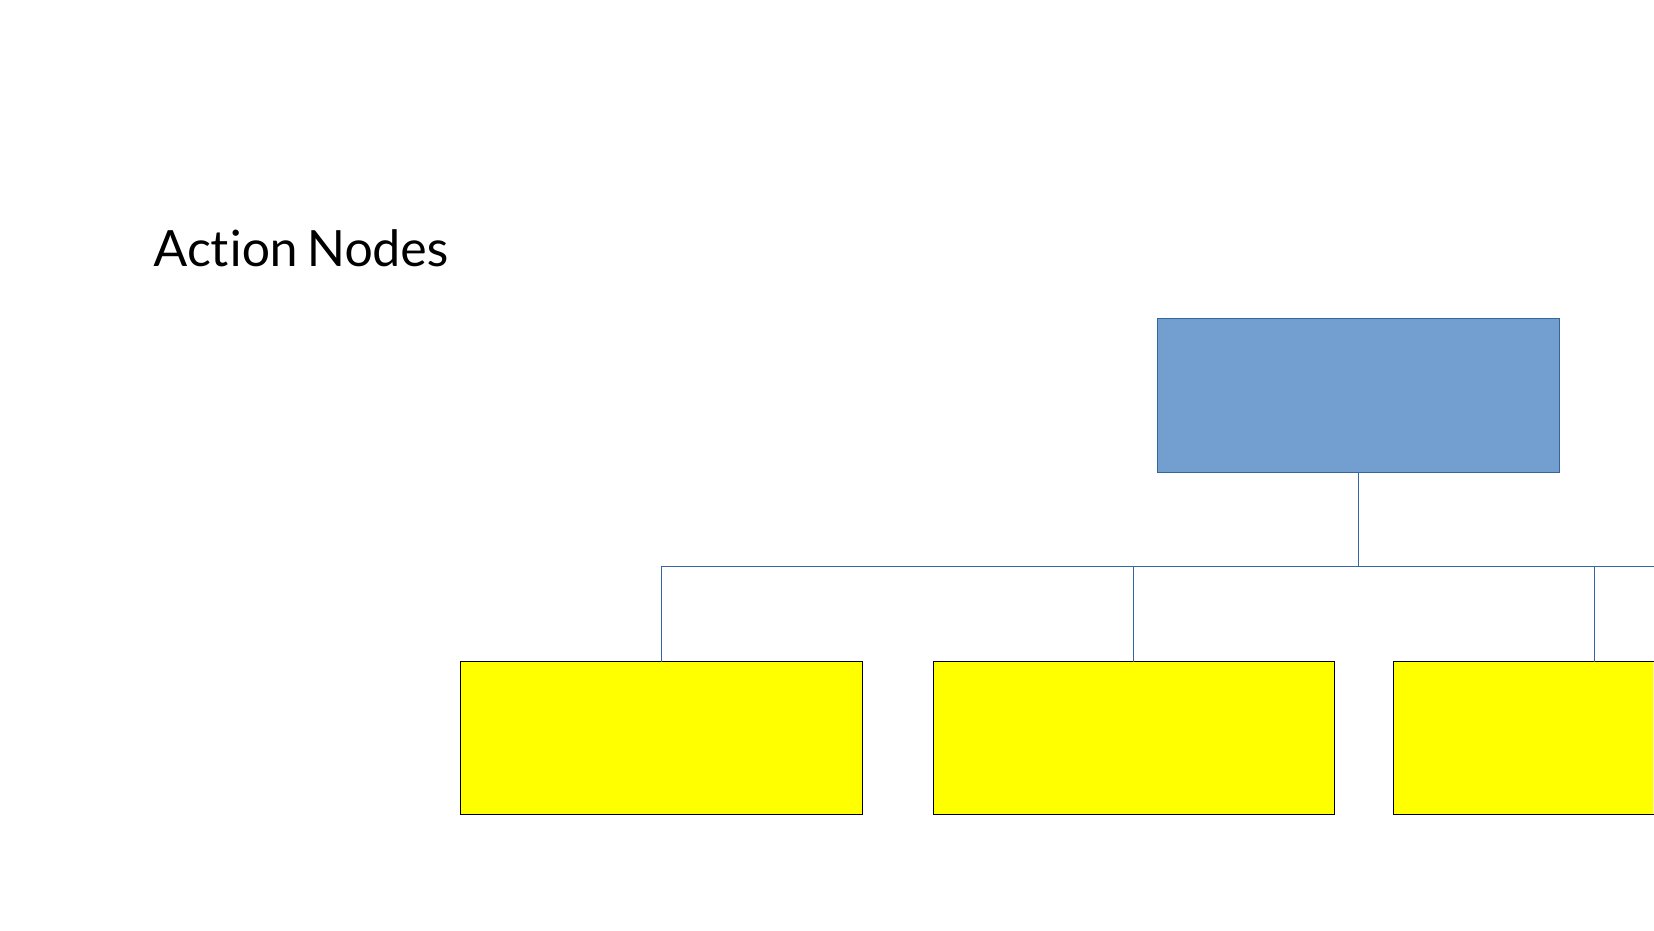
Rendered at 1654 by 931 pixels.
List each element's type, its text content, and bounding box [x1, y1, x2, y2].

text_box [460, 661, 863, 815]
text_box [933, 661, 1335, 815]
list Action Nodes [82, 217, 1571, 839]
text_box [1393, 661, 1654, 815]
text_box [1157, 318, 1560, 473]
